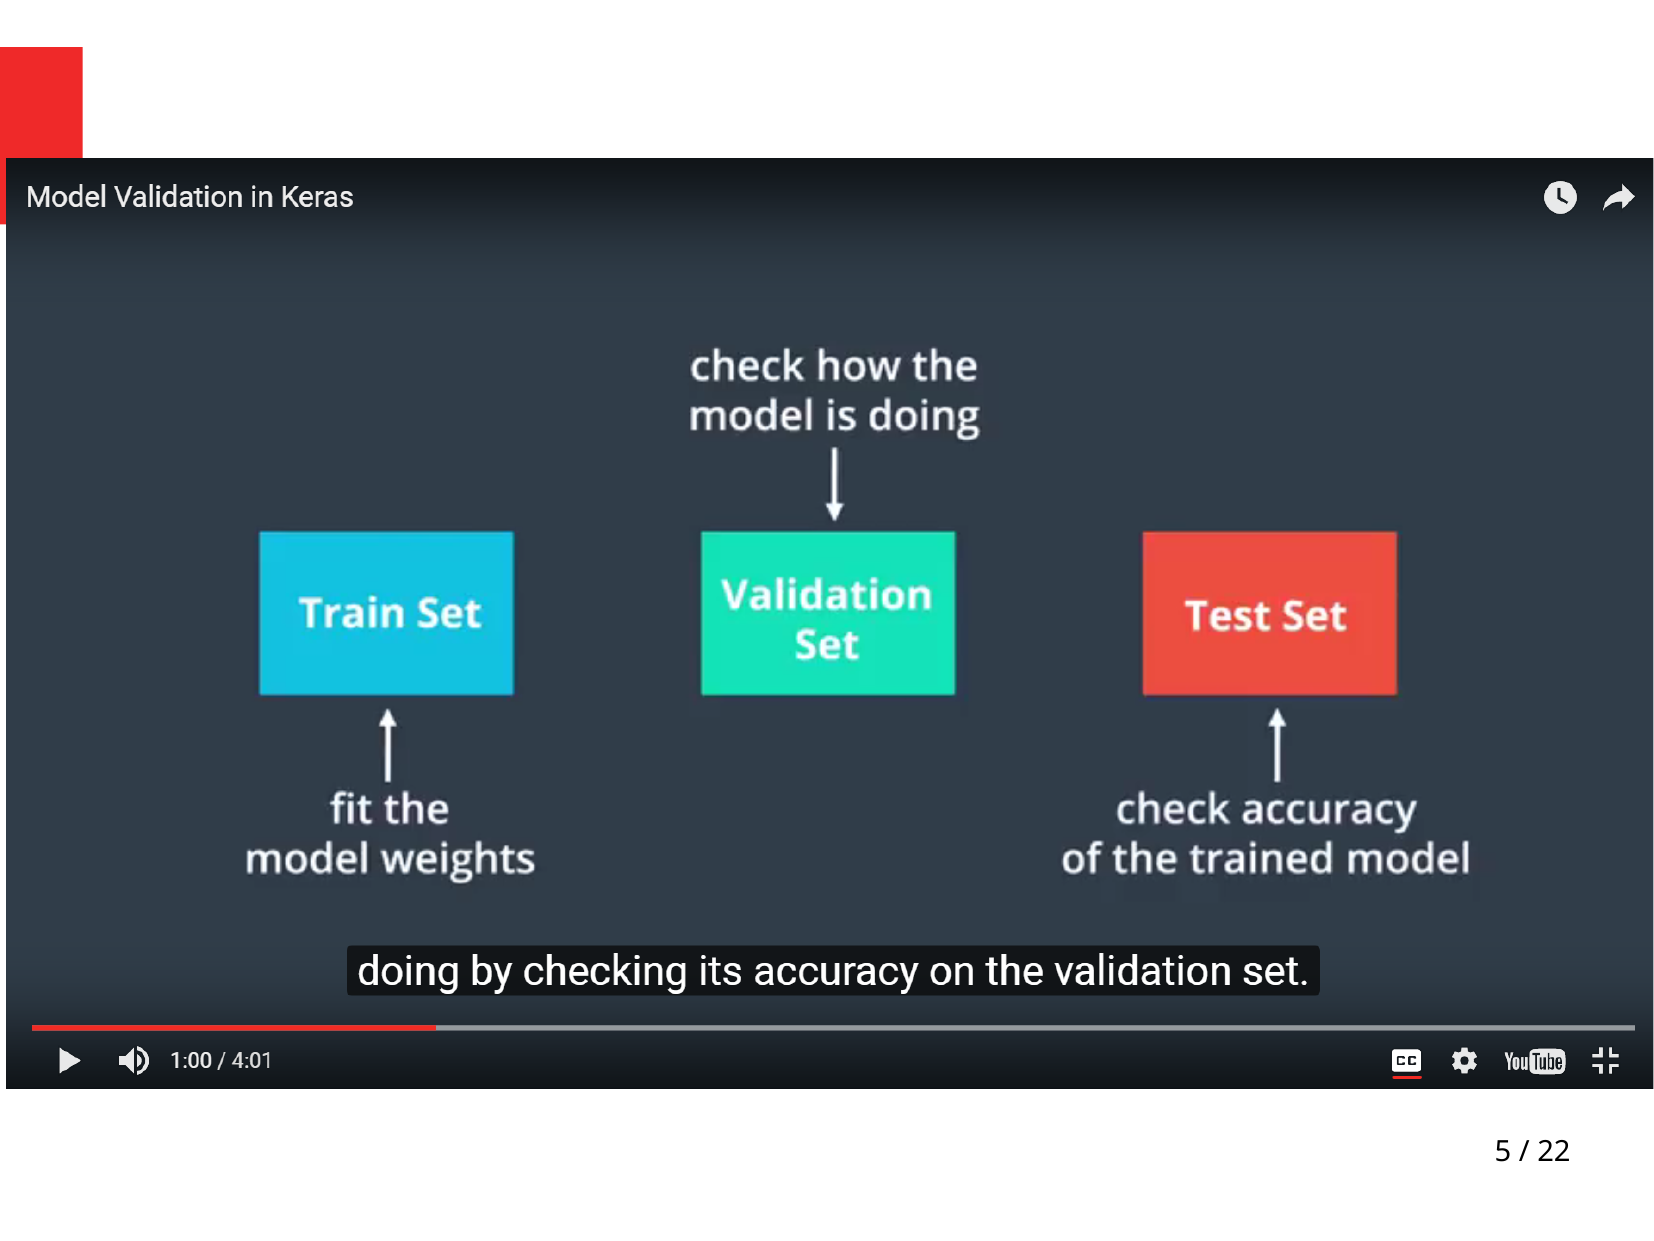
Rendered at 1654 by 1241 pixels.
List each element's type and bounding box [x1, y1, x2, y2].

picture [6, 158, 1654, 1089]
